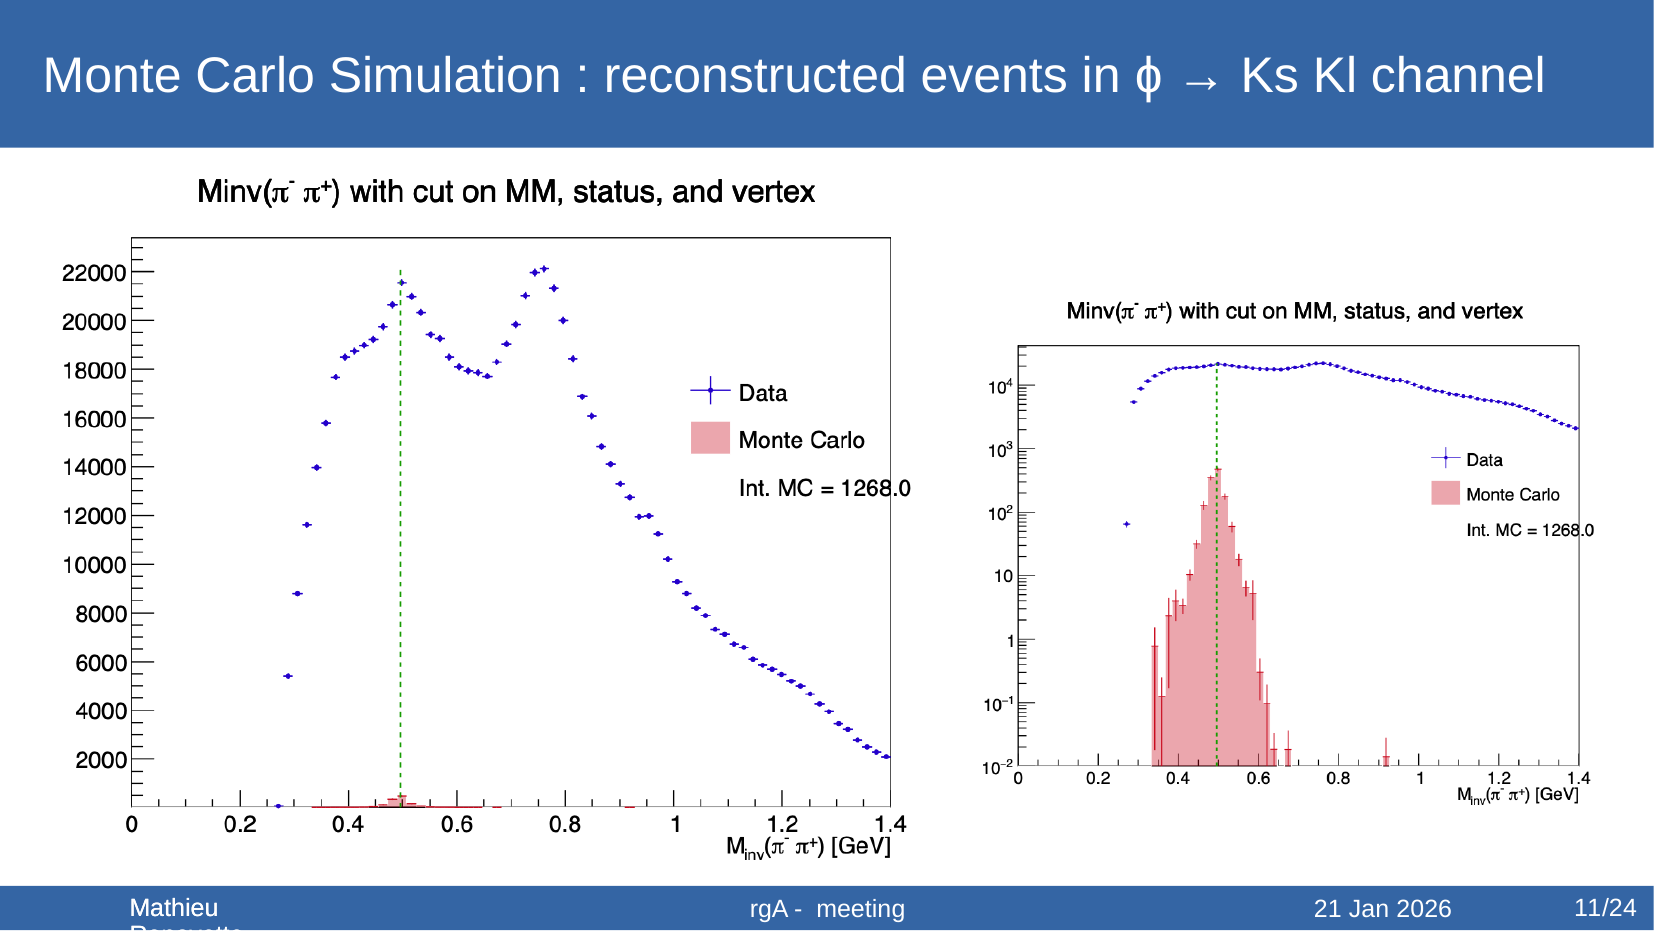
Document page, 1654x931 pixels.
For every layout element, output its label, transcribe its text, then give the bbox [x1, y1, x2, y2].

text_box rgA - meeting [734, 887, 953, 931]
text_box 11/24 [1559, 885, 1654, 930]
picture [983, 296, 1625, 810]
text_box Monte Carlo Simulation : reconstructed events in ɸ → Ks Kl channel [27, 40, 1627, 114]
text_box Mathieu Ronayette [114, 885, 355, 929]
text_box 21 Jan 2026 [1299, 887, 1536, 931]
text_box [0, 885, 131, 931]
picture [53, 173, 922, 869]
text_box [226, 885, 1654, 931]
text_box [0, 0, 1654, 148]
